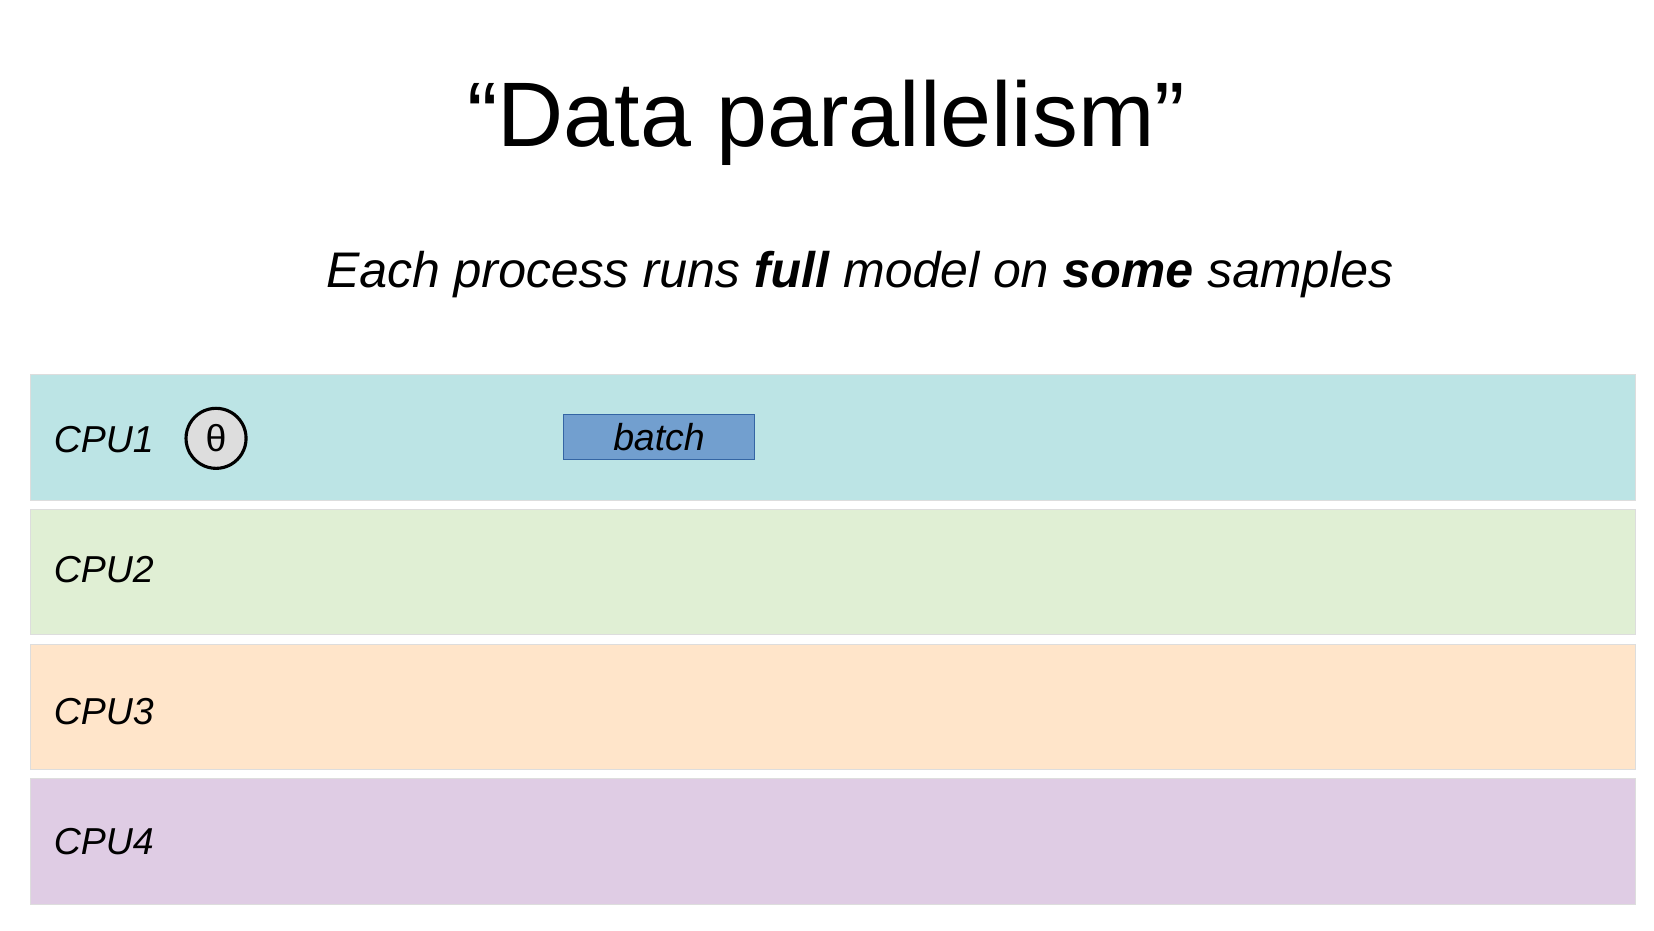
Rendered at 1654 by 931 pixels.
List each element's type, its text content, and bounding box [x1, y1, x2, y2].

text_box CPU3 [39, 683, 190, 741]
text_box batch [563, 414, 755, 460]
text_box [30, 509, 1636, 635]
text_box CPU4 [39, 813, 190, 871]
title “Data parallelism” [82, 37, 1571, 193]
text_box [30, 374, 1636, 501]
text_box [30, 644, 1636, 770]
text_box θ [186, 408, 247, 469]
text_box [30, 778, 1636, 905]
text_box CPU1 [39, 411, 190, 469]
text_box CPU2 [39, 541, 190, 599]
text_box Each process runs full model on some samples [311, 234, 1510, 362]
